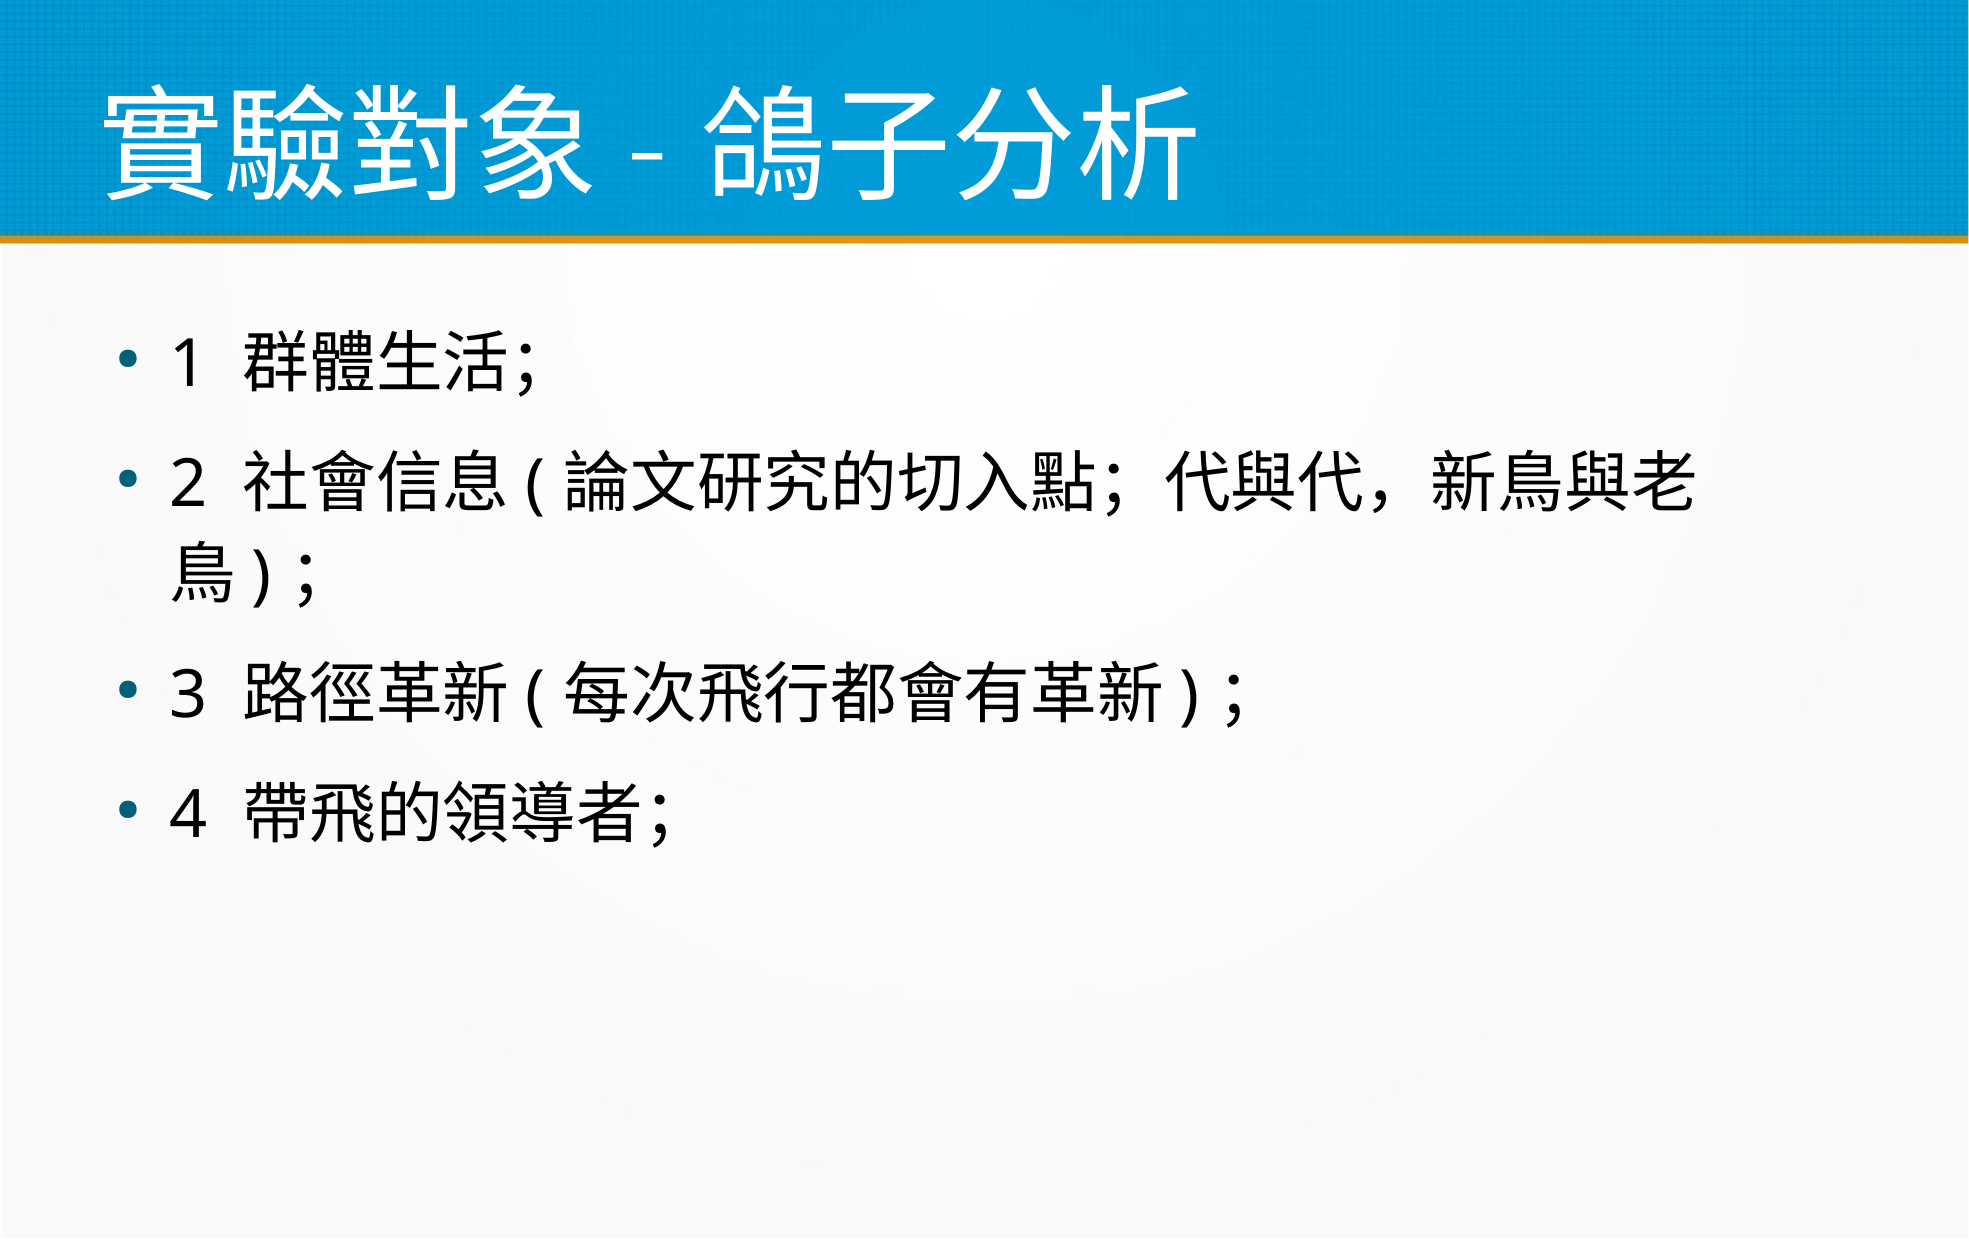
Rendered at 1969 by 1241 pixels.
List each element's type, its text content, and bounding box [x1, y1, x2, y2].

list 1 群體生活； 2 社會信息(論文研究的切入點；代與代，新鳥與老鳥)； 3 路徑革新(每次飛行都會有革新)； 4 帶飛的領導者； [98, 315, 1861, 1081]
picture [0, 233, 1969, 1241]
title 實驗對象-鴿子分析 [98, 19, 1870, 227]
